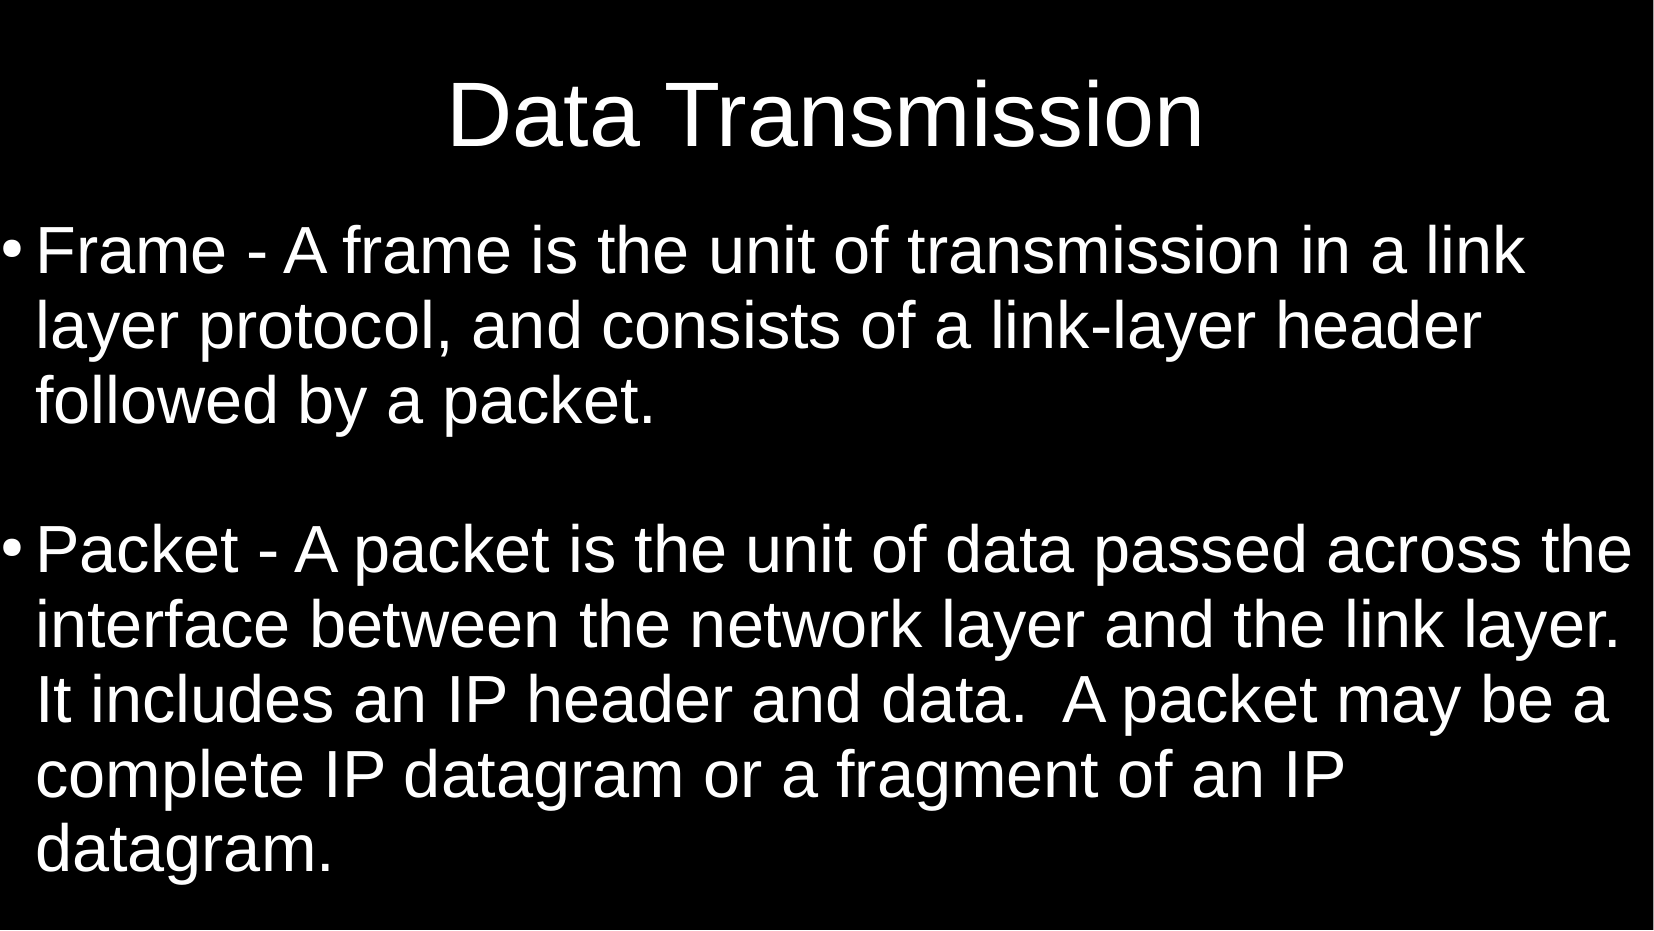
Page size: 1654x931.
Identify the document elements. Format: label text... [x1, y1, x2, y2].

title Data Transmission [82, 37, 1571, 193]
subtitle Frame - A frame is the unit of transmission in a link layer protocol, and consists of a link-layer header followed by a packet. Packet - A packet is the unit of data passed across the interface between the network layer and the link layer. It includes an IP header and data. A packet may be a complete IP datagram or a fragment of an IP datagram. [0, 213, 1651, 931]
